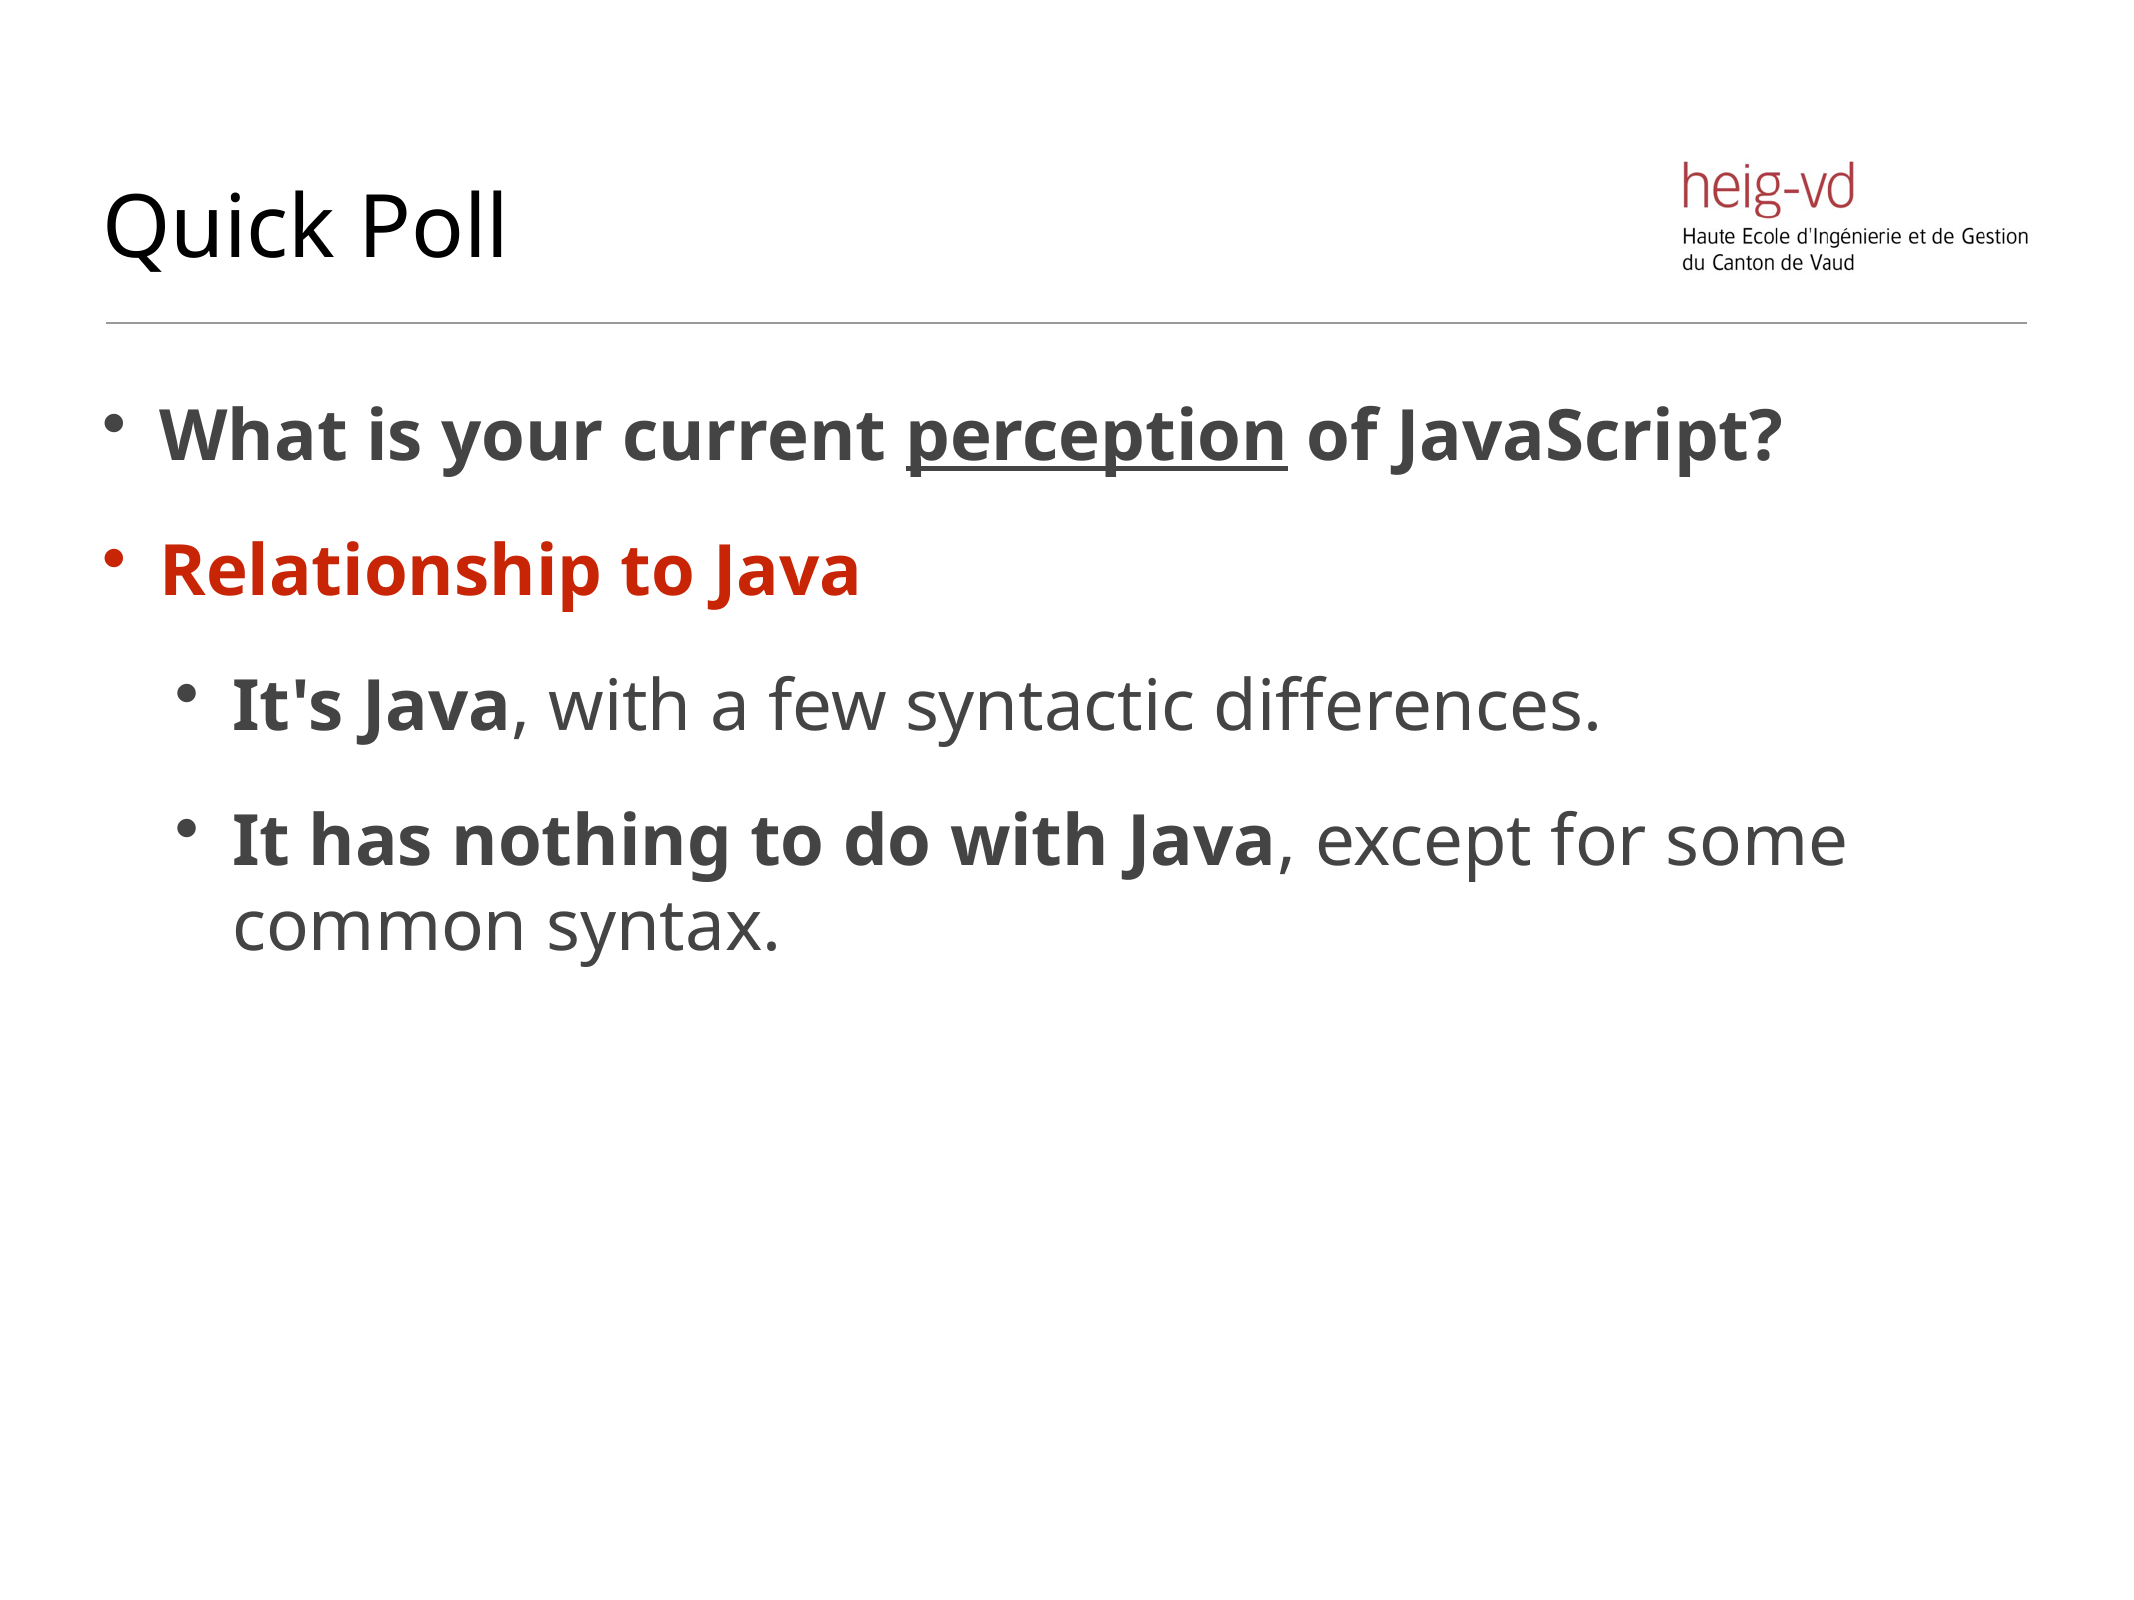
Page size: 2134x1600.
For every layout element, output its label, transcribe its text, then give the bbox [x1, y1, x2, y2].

title Quick Poll [93, 54, 2040, 284]
list What is your current perception of JavaScript? Relationship to Java It's Java, with a few syntactic differences. It has nothing to do with Java, except for some common syntax. [93, 381, 2040, 1443]
